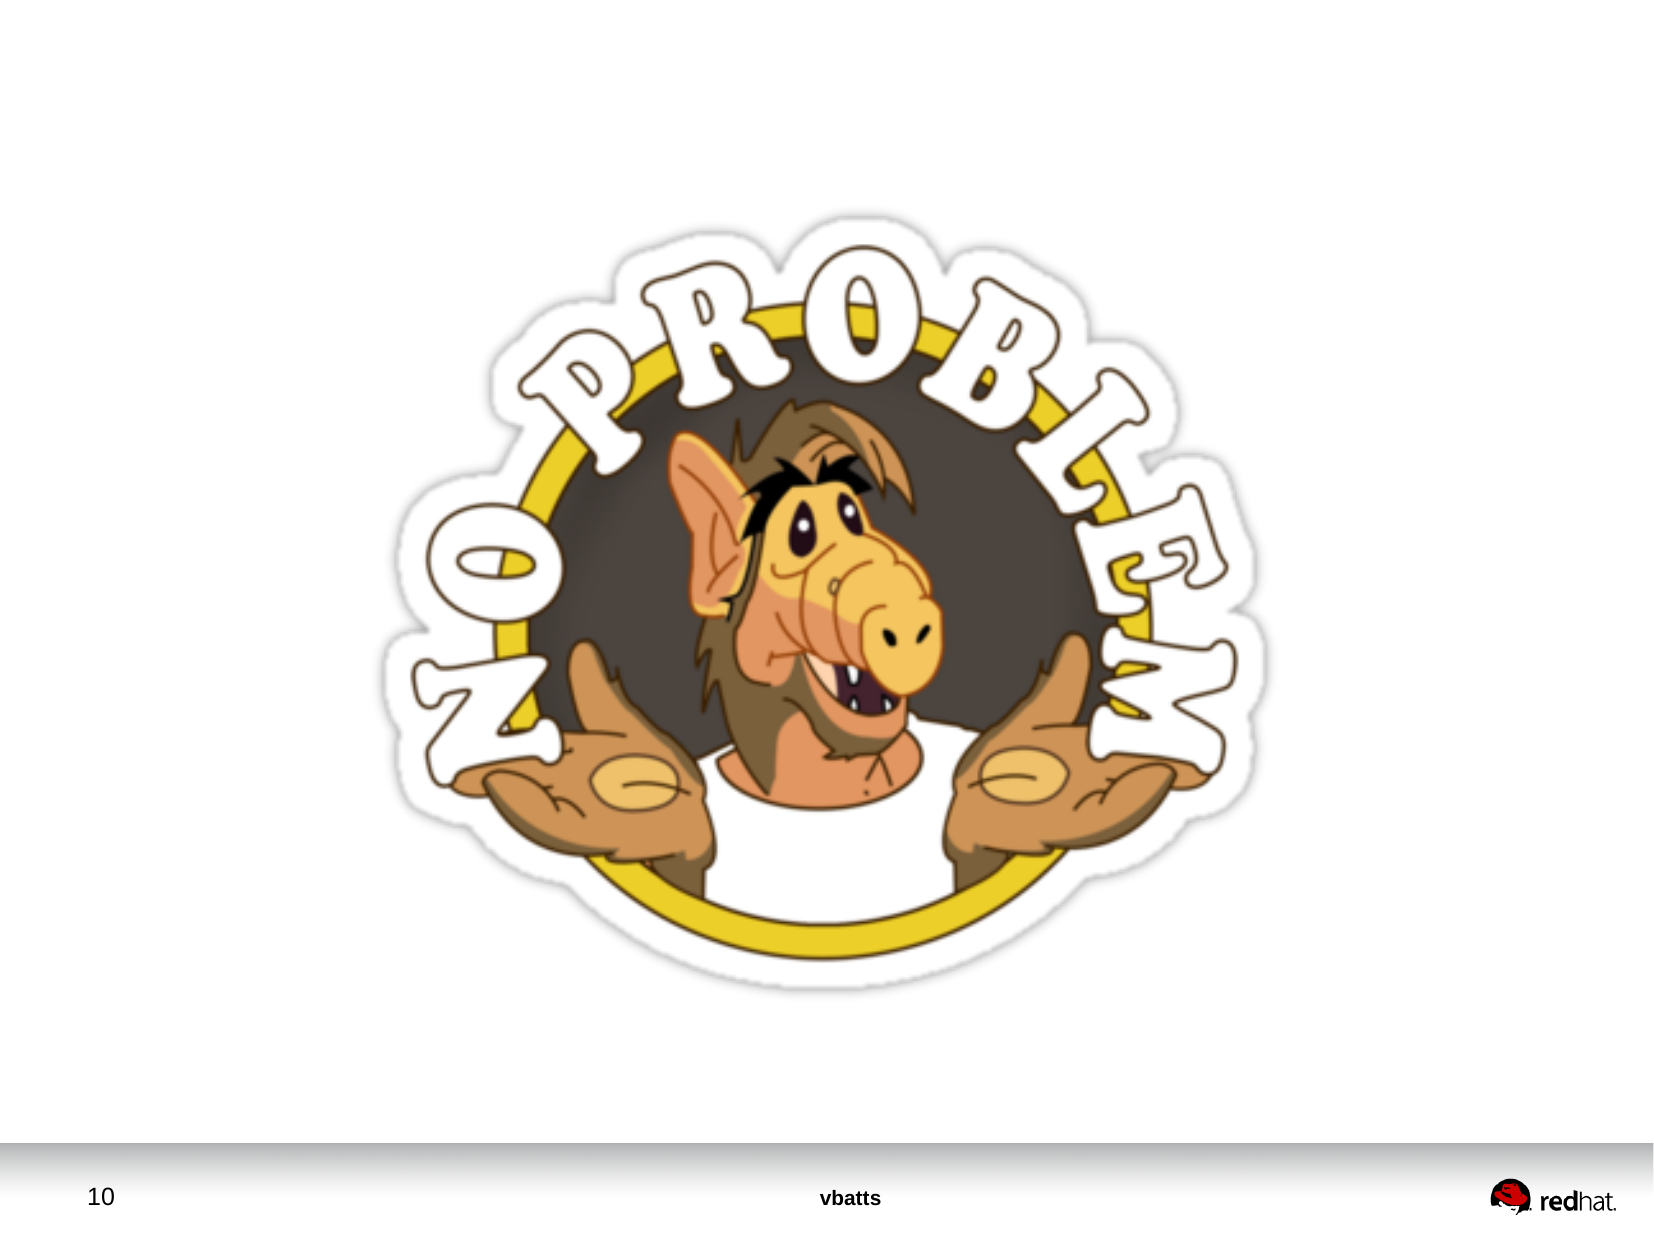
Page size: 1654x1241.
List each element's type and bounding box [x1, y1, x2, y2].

picture [0, 1143, 1654, 1241]
picture [345, 146, 1303, 1066]
